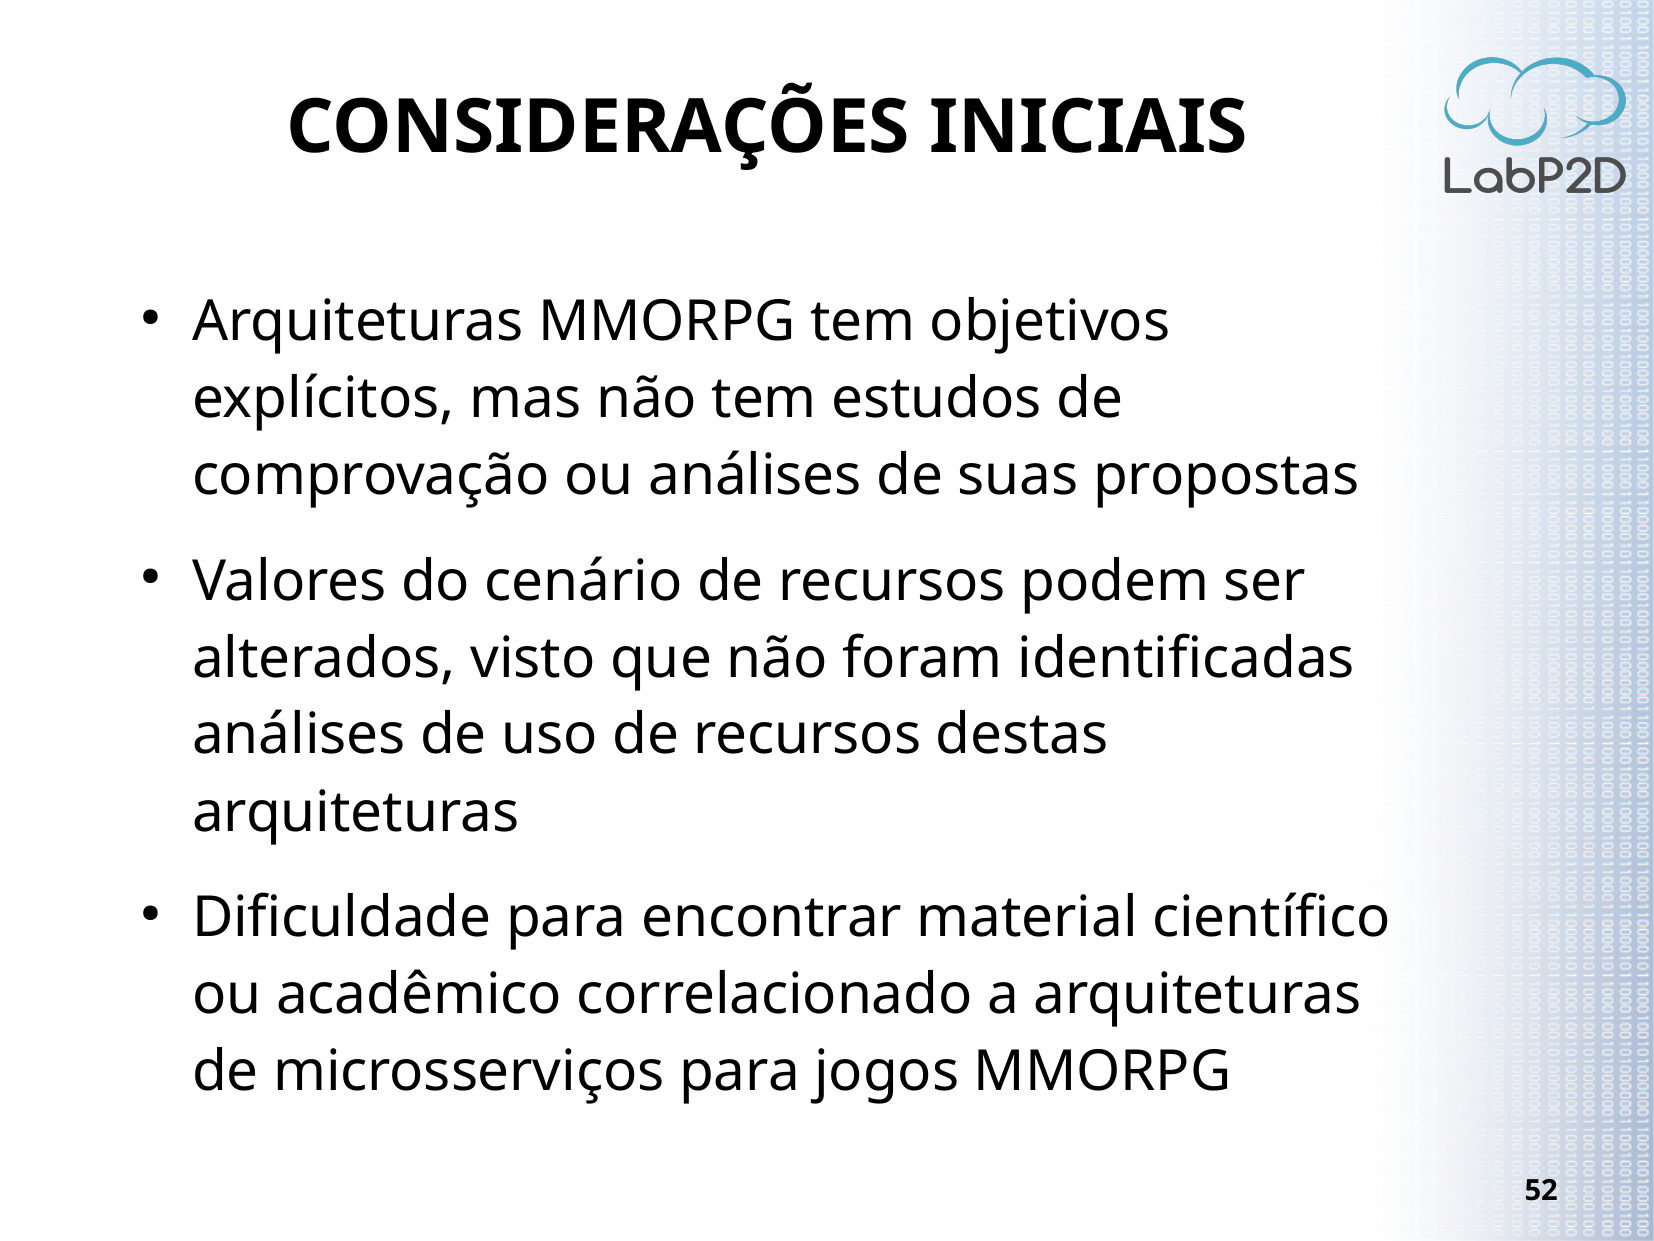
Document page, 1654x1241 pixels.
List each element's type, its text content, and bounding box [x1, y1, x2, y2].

picture [1360, 1, 1654, 1240]
title CONSIDERAÇÕES INICIAIS [82, 19, 1453, 227]
list Arquiteturas MMORPG tem objetivos explícitos, mas não tem estudos de comprovação ou análises de suas propostas Valores do cenário de recursos podem ser alterados, visto que não foram identificadas análises de uso de recursos destas arquiteturas Dificuldade para encontrar material científico ou acadêmico correlacionado a arquiteturas de microsserviços para jogos MMORPG [123, 271, 1406, 1116]
